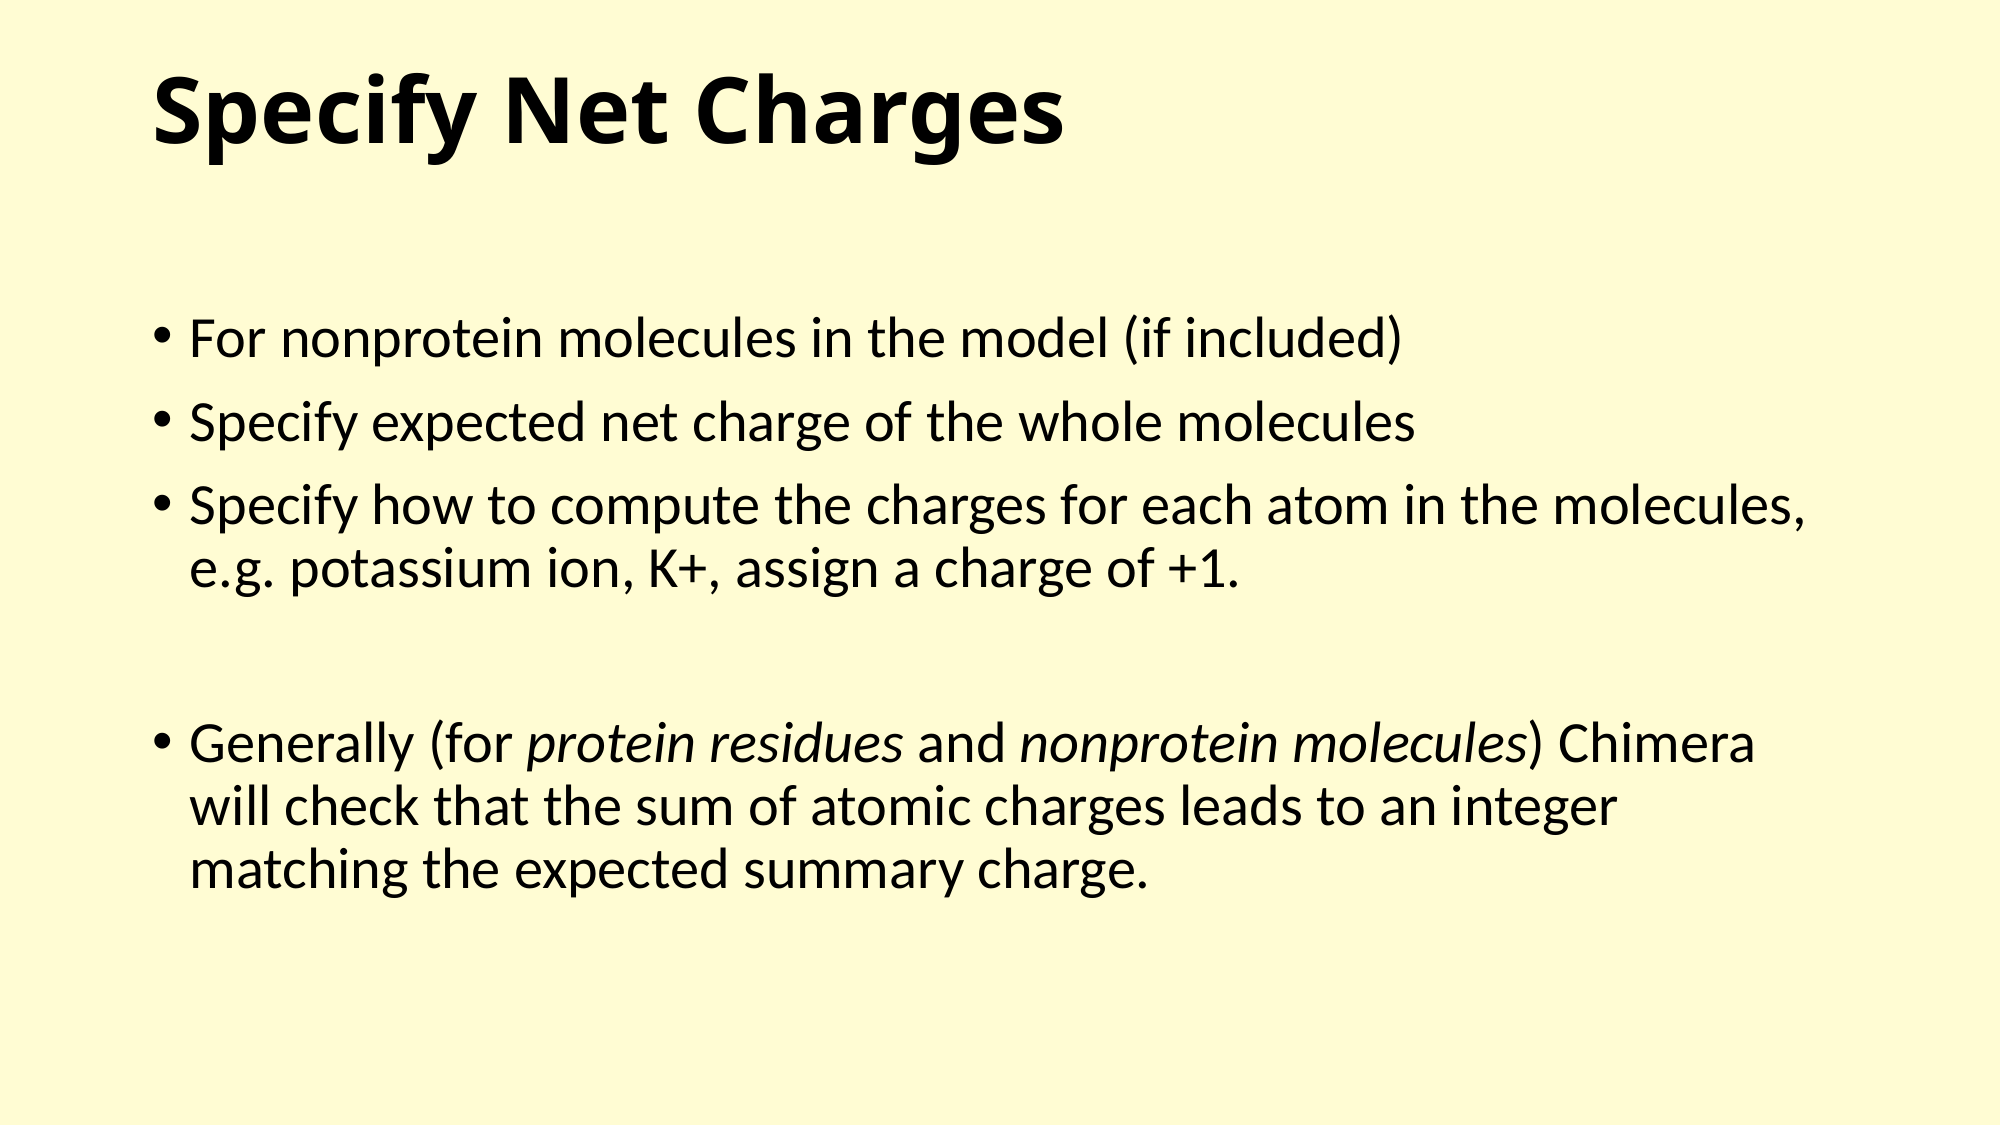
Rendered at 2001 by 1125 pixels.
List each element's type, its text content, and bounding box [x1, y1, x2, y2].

list For non­protein molecules in the model (if included) Specify expected net charge of the whole molecules Specify how to compute the charges for each atom in the molecules, e.g. potassium ion, K+, assign a charge of +1. Generally (for protein residues and non­protein molecules) Chimera will check that the sum of atomic charges leads to an integer matching the expected summary charge. [137, 299, 1863, 1014]
title Specify Net Charges [137, 59, 1863, 278]
